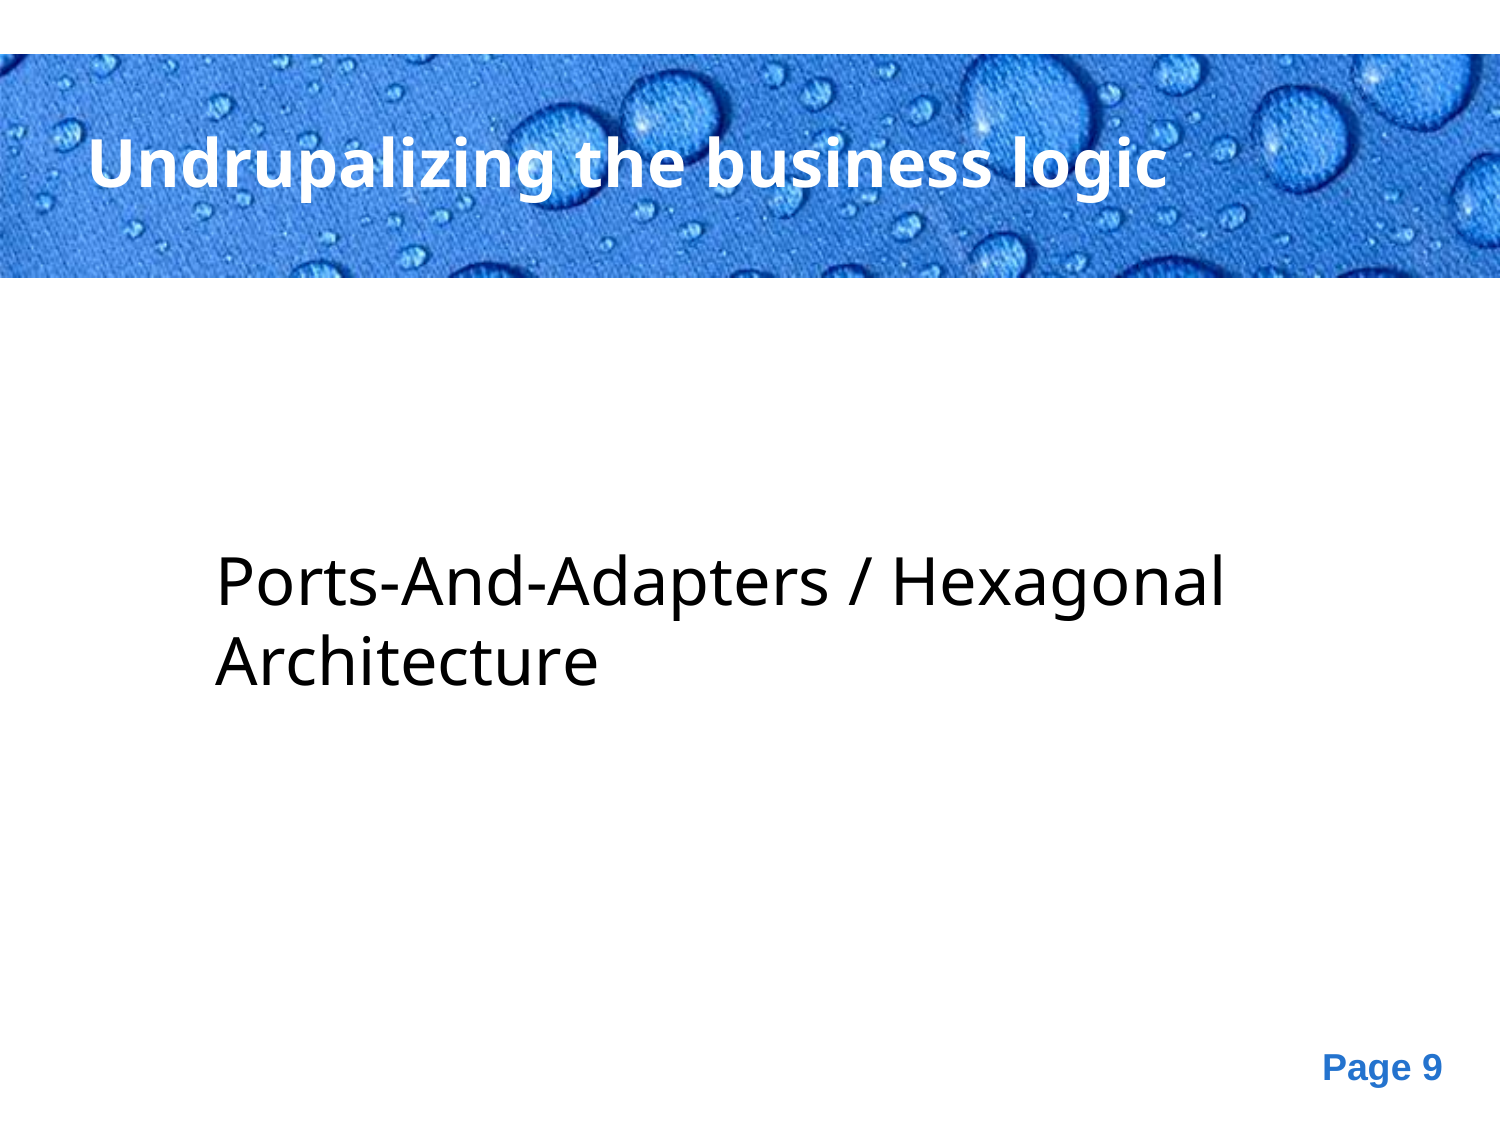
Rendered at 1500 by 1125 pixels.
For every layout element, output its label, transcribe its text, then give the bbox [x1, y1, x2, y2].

text_box Undrupalizing the business logic [71, 112, 1185, 209]
text_box Ports-And-Adapters / Hexagonal Architecture [200, 531, 1300, 707]
picture [0, 54, 1500, 278]
